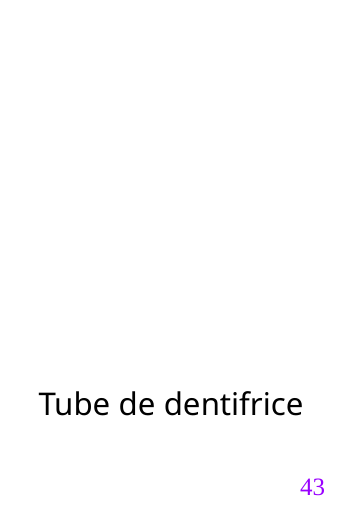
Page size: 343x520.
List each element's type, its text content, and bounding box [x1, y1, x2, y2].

text_box Tube de dentifrice [0, 374, 343, 463]
picture [0, 100, 320, 420]
